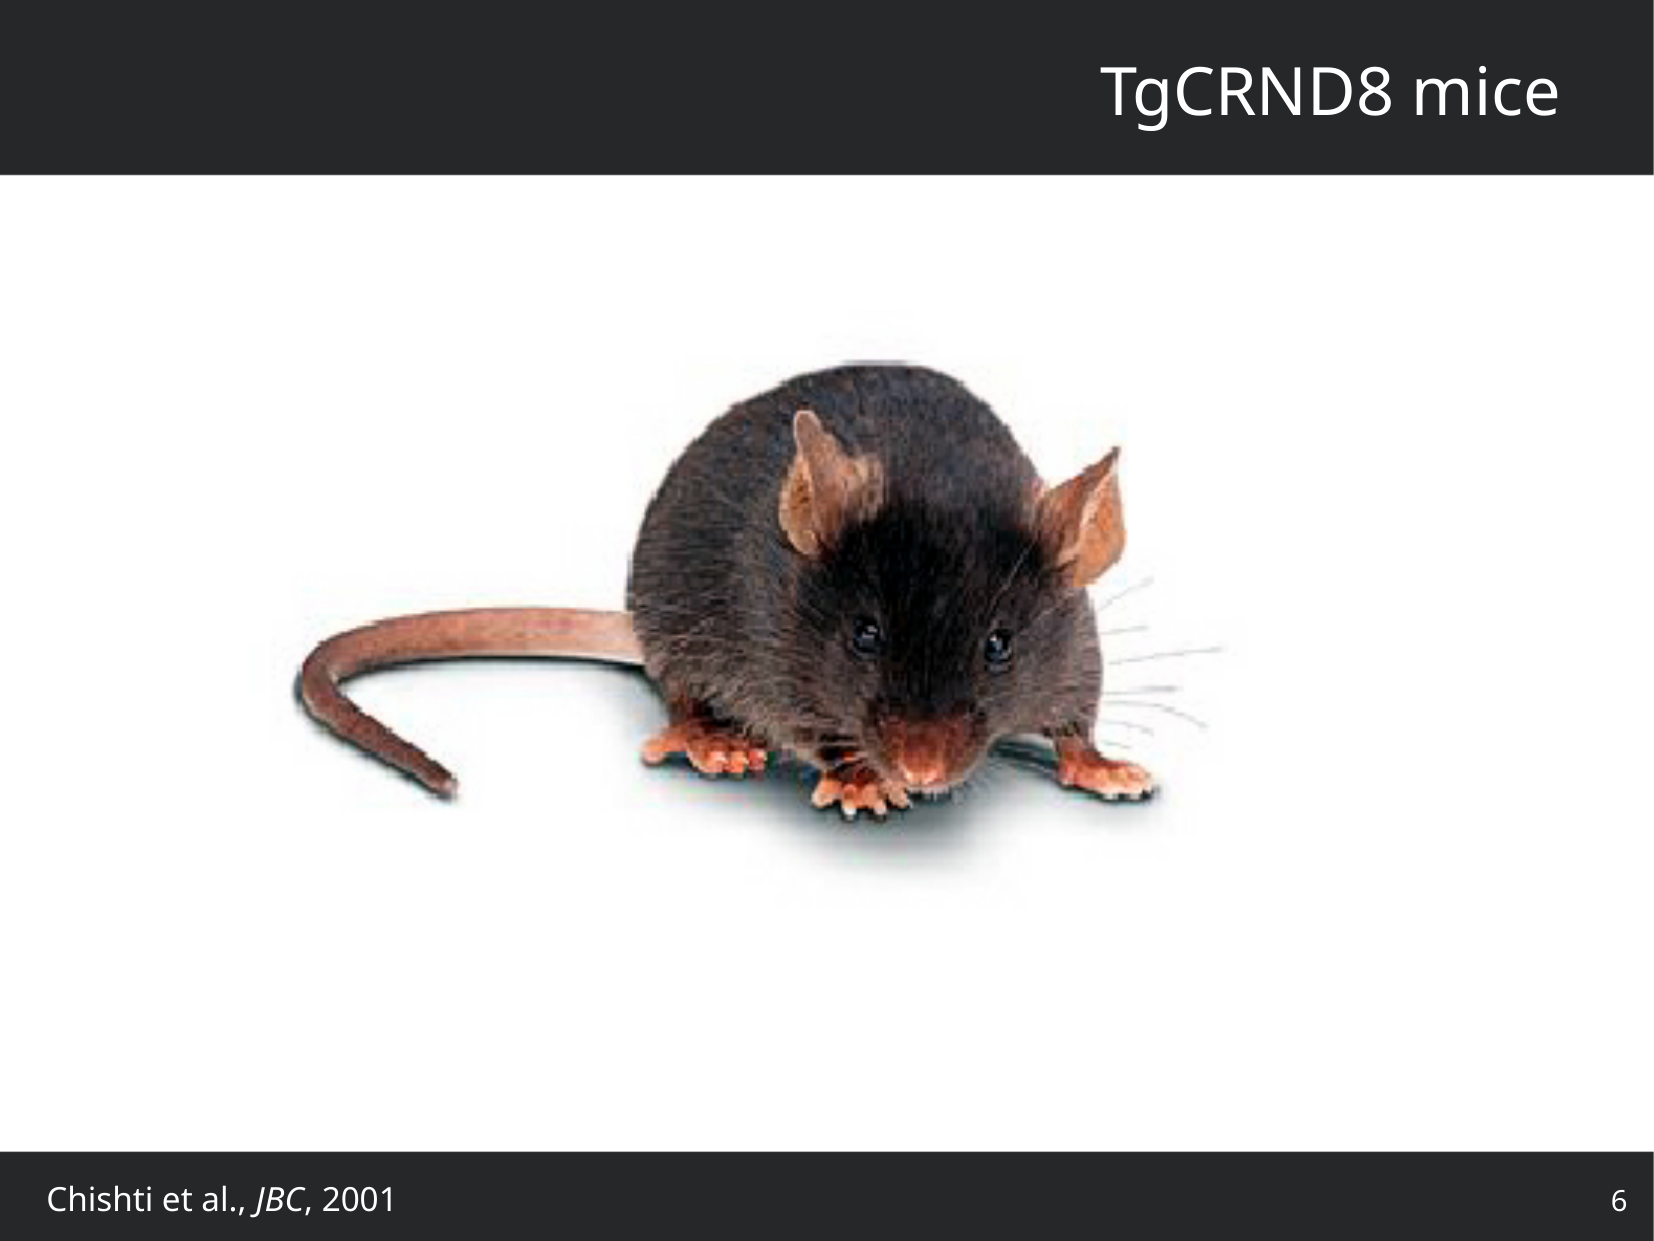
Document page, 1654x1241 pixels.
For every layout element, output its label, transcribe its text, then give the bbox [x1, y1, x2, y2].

text_box Chishti et al., JBC, 2001 [31, 1168, 1607, 1225]
text_box TgCRND8 mice [88, 36, 1577, 134]
picture [0, 0, 1654, 1241]
text_box [798, 205, 1654, 557]
